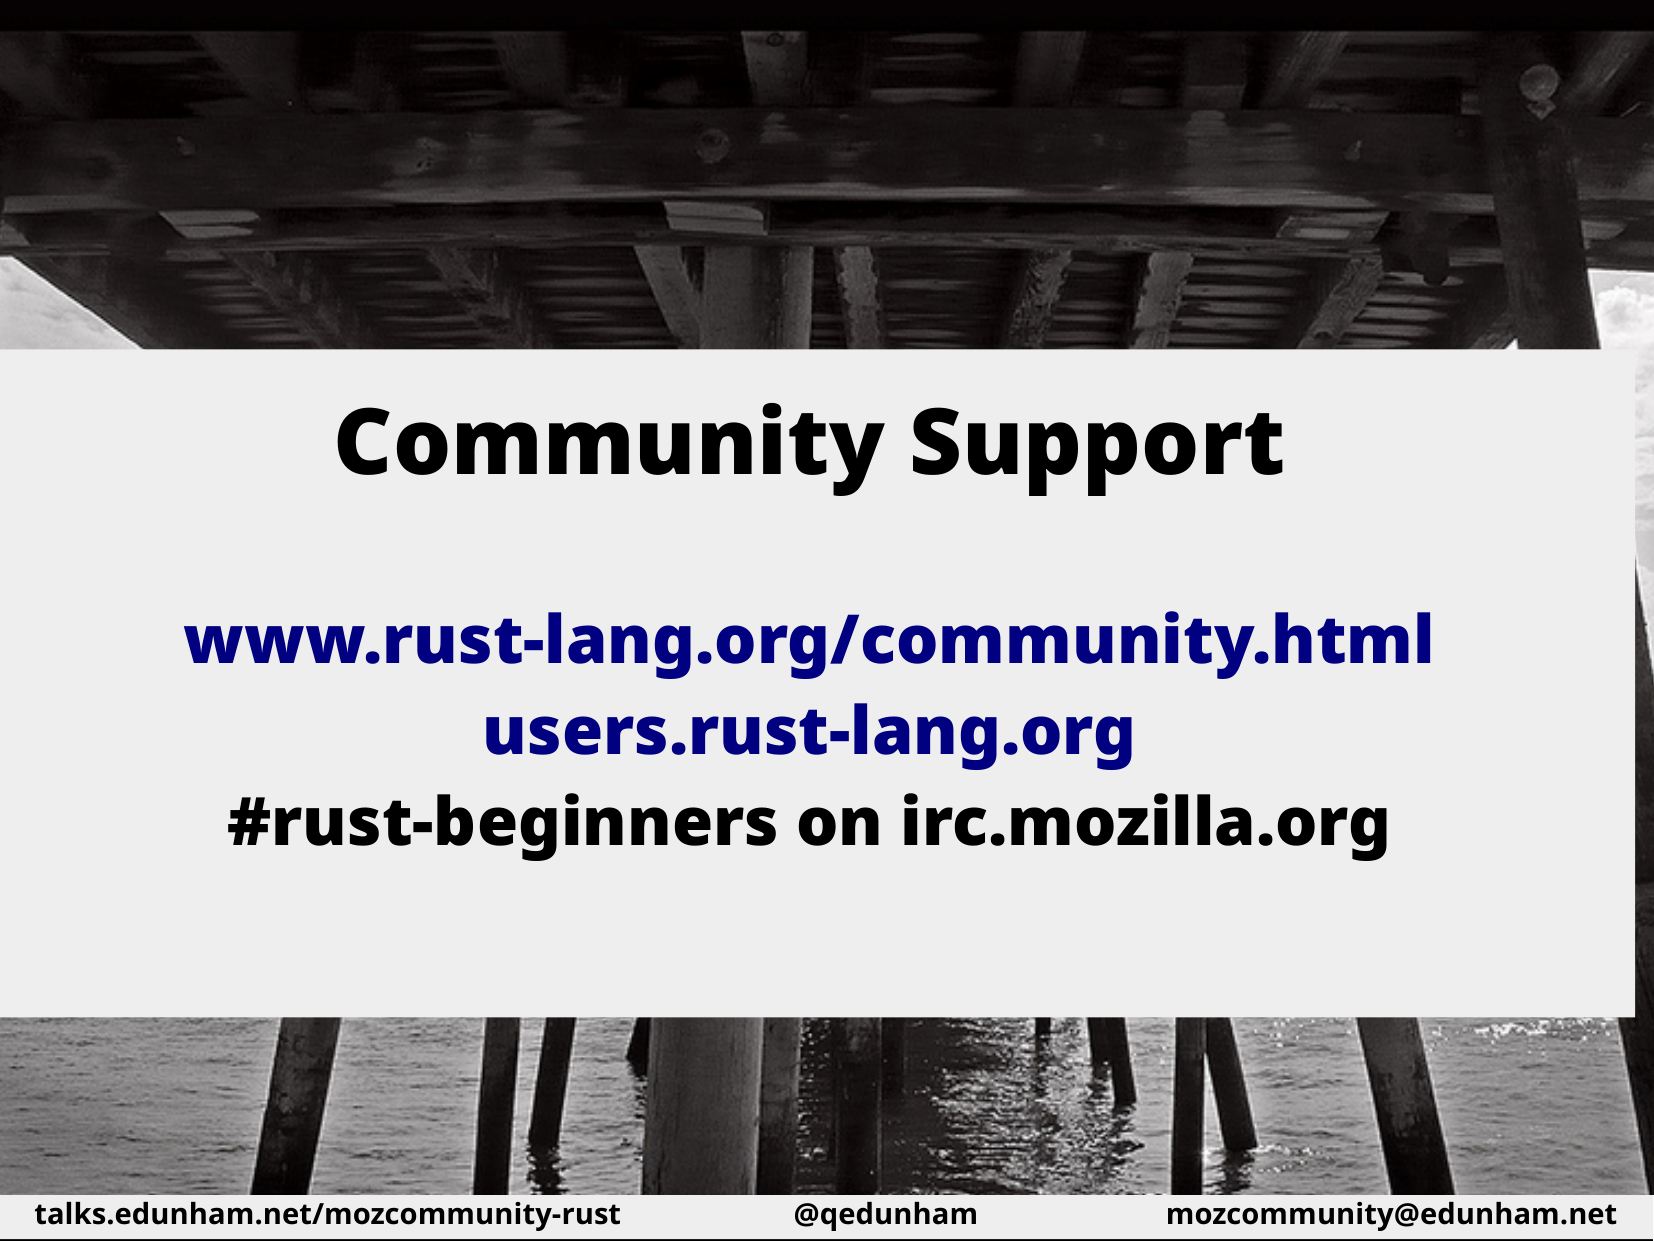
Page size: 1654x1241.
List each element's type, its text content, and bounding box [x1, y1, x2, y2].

picture [0, 0, 1654, 1195]
title Community Support www.rust-lang.org/community.html users.rust-lang.org #rust-beginners on irc.mozilla.org [0, 349, 1636, 1018]
